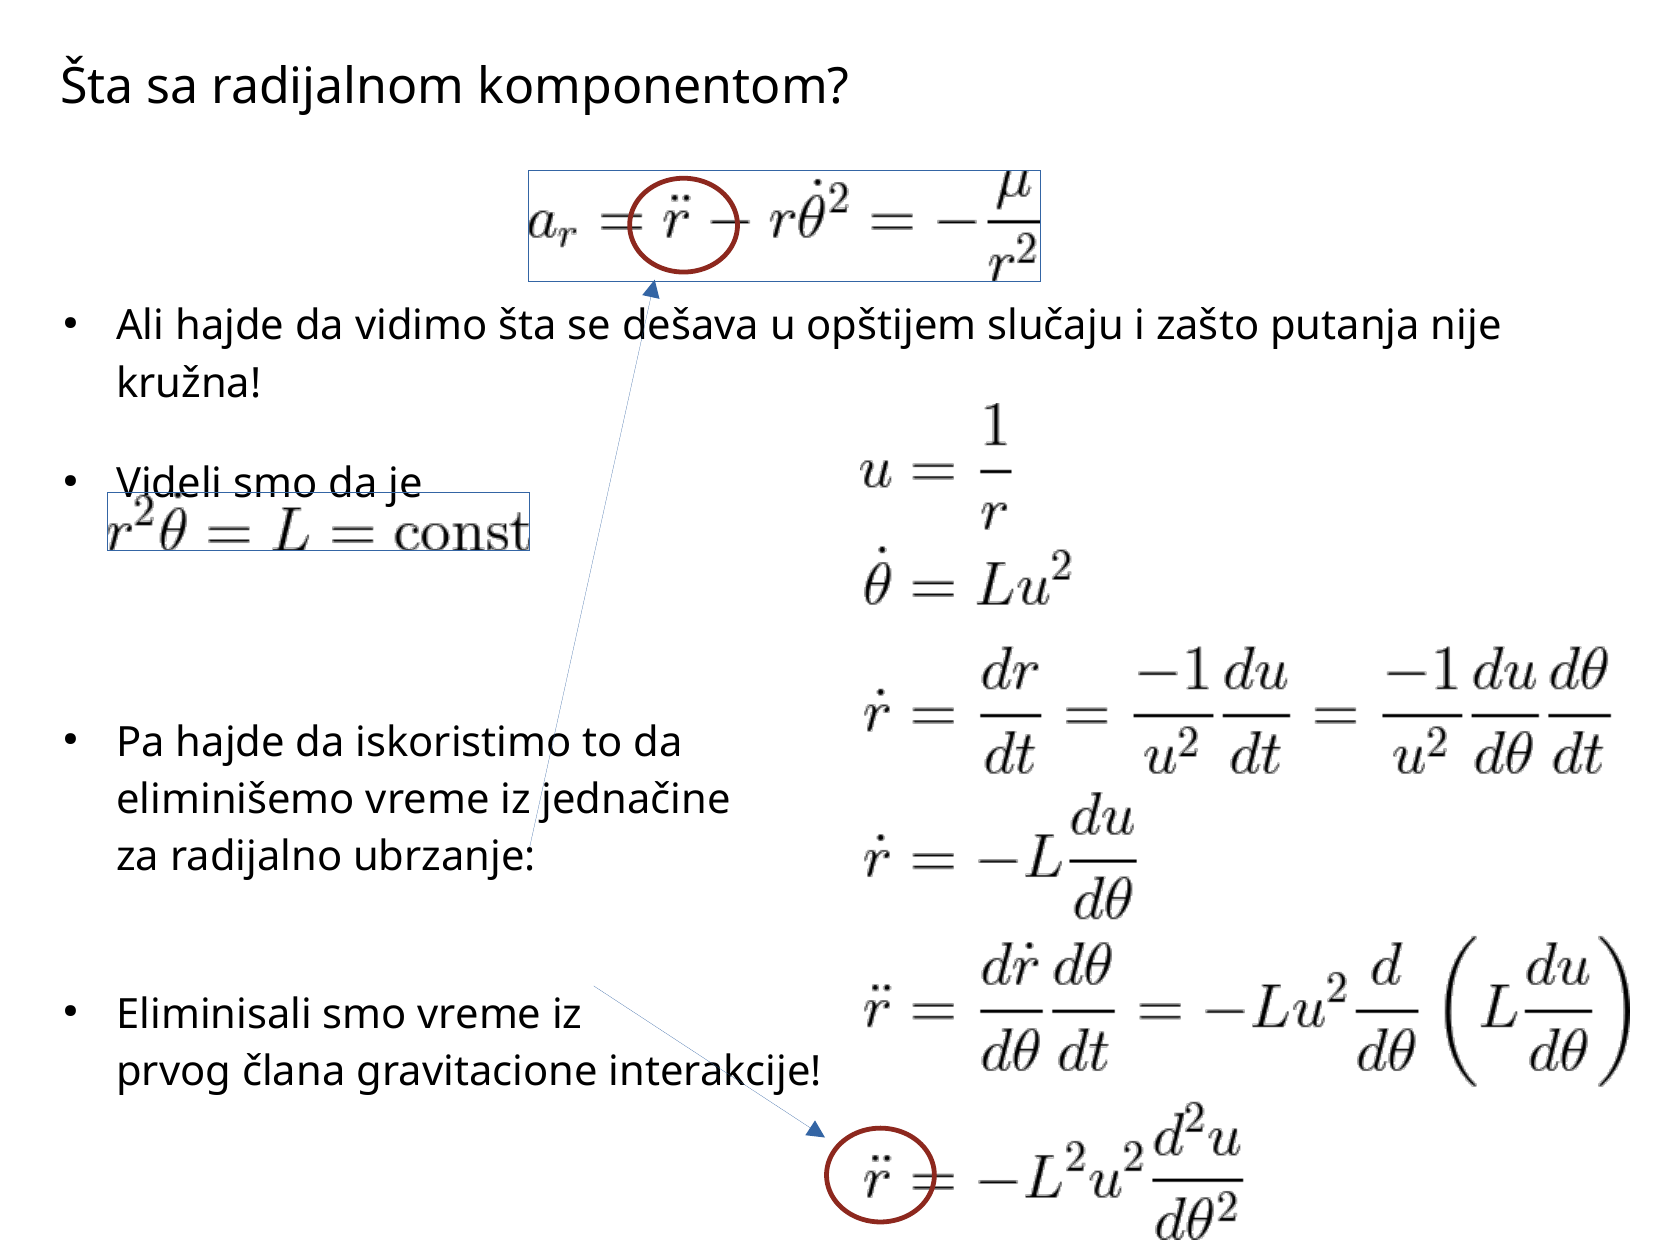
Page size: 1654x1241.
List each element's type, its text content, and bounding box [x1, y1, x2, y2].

title Šta sa radijalnom komponentom? [59, 17, 1648, 150]
picture [860, 1131, 931, 1219]
picture [107, 492, 530, 551]
picture [860, 403, 1630, 1240]
picture [528, 170, 1041, 282]
list Ali hajde da vidimo šta se dešava u opštijem slučaju i zašto putanja nije kružna! Videli smo da je Pa hajde da iskoristimo to da eliminišemo vreme iz jednačine za radijalno ubrzanje: Eliminisali smo vreme iz prvog člana gravitacione interakcije! [45, 295, 1635, 1173]
